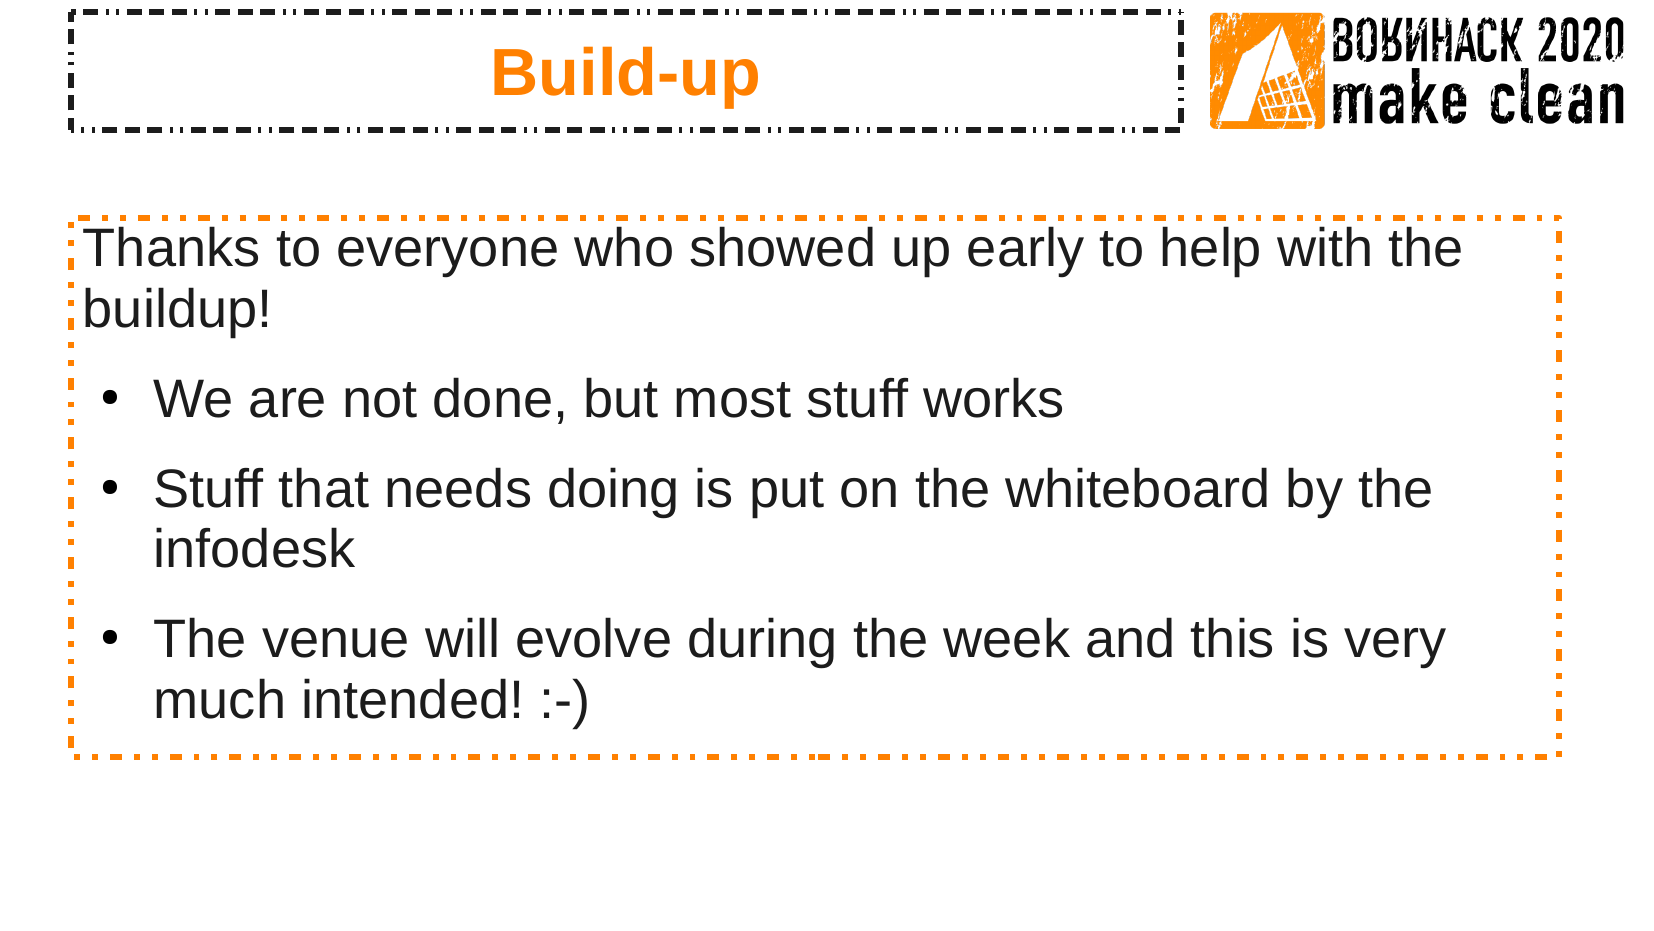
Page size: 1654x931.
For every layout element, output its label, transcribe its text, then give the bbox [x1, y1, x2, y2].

picture [1210, 11, 1654, 130]
subtitle Thanks to everyone who showed up early to help with the buildup! We are not done, but most stuff works Stuff that needs doing is put on the whiteboard by the infodesk The venue will evolve during the week and this is very much intended! :-) [70, 217, 1560, 758]
title Build-up [70, 11, 1182, 130]
